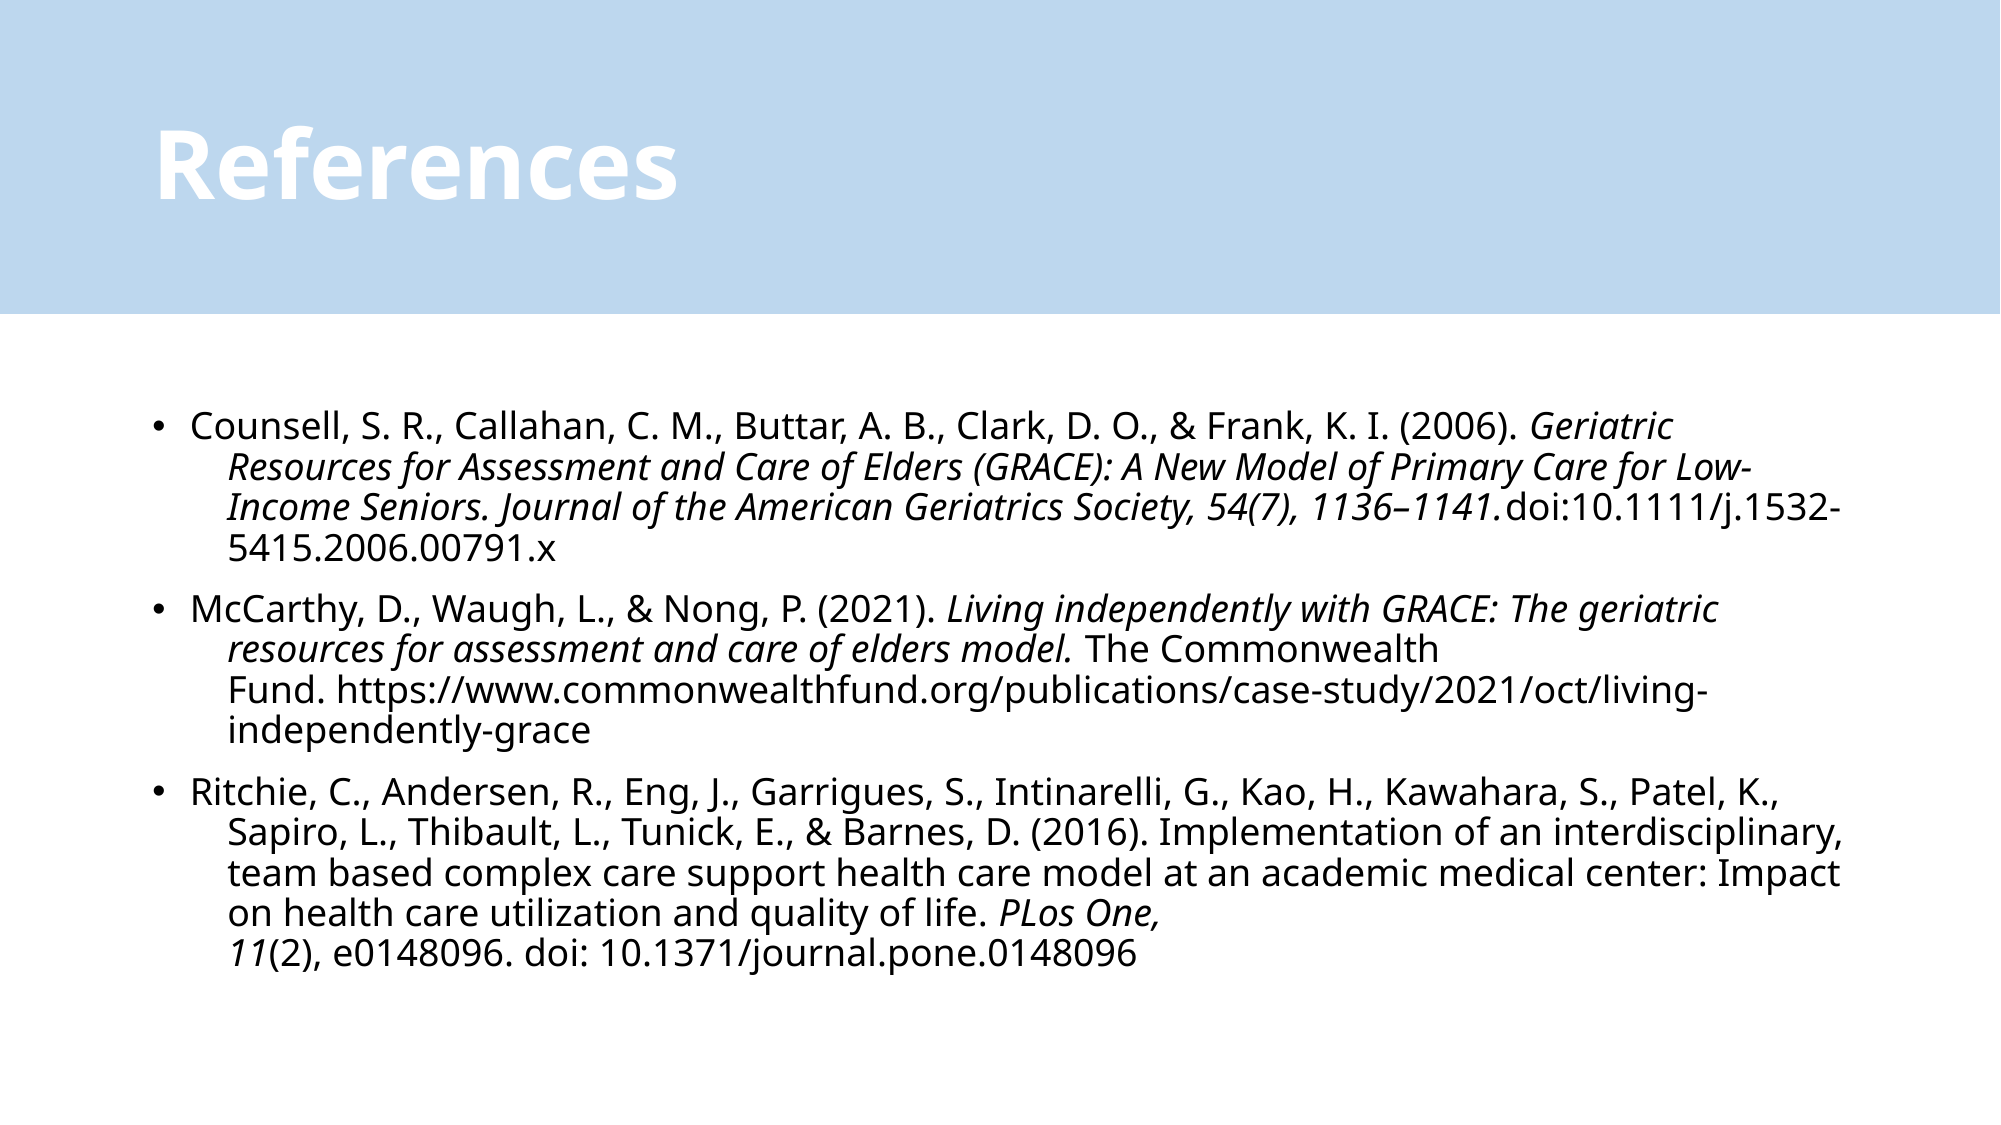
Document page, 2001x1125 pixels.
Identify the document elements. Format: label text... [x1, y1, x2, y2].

title References [137, 59, 1863, 278]
text_box [0, 0, 2000, 314]
list Counsell, S. R., Callahan, C. M., Buttar, A. B., Clark, D. O., & Frank, K. I. (2006). Geriatric Resources for Assessment and Care of Elders (GRACE): A New Model of Primary Care for Low-Income Seniors. Journal of the American Geriatrics Society, 54(7), 1136–1141.doi:10.1111/j.1532-5415.2006.00791.x McCarthy, D., Waugh, L., & Nong, P. (2021). Living independently with GRACE: The geriatric resources for assessment and care of elders model. The Commonwealth Fund. https://www.commonwealthfund.org/publications/case-study/2021/oct/living-independently-grace Ritchie, C., Andersen, R., Eng, J., Garrigues, S., Intinarelli, G., Kao, H., Kawahara, S., Patel, K., Sapiro, L., Thibault, L., Tunick, E., & Barnes, D. (2016). Implementation of an interdisciplinary, team based complex care support health care model at an academic medical center: Impact on health care utilization and quality of life. PLos One, 11(2), e0148096. doi: 10.1371/journal.pone.0148096 [137, 399, 1863, 1014]
